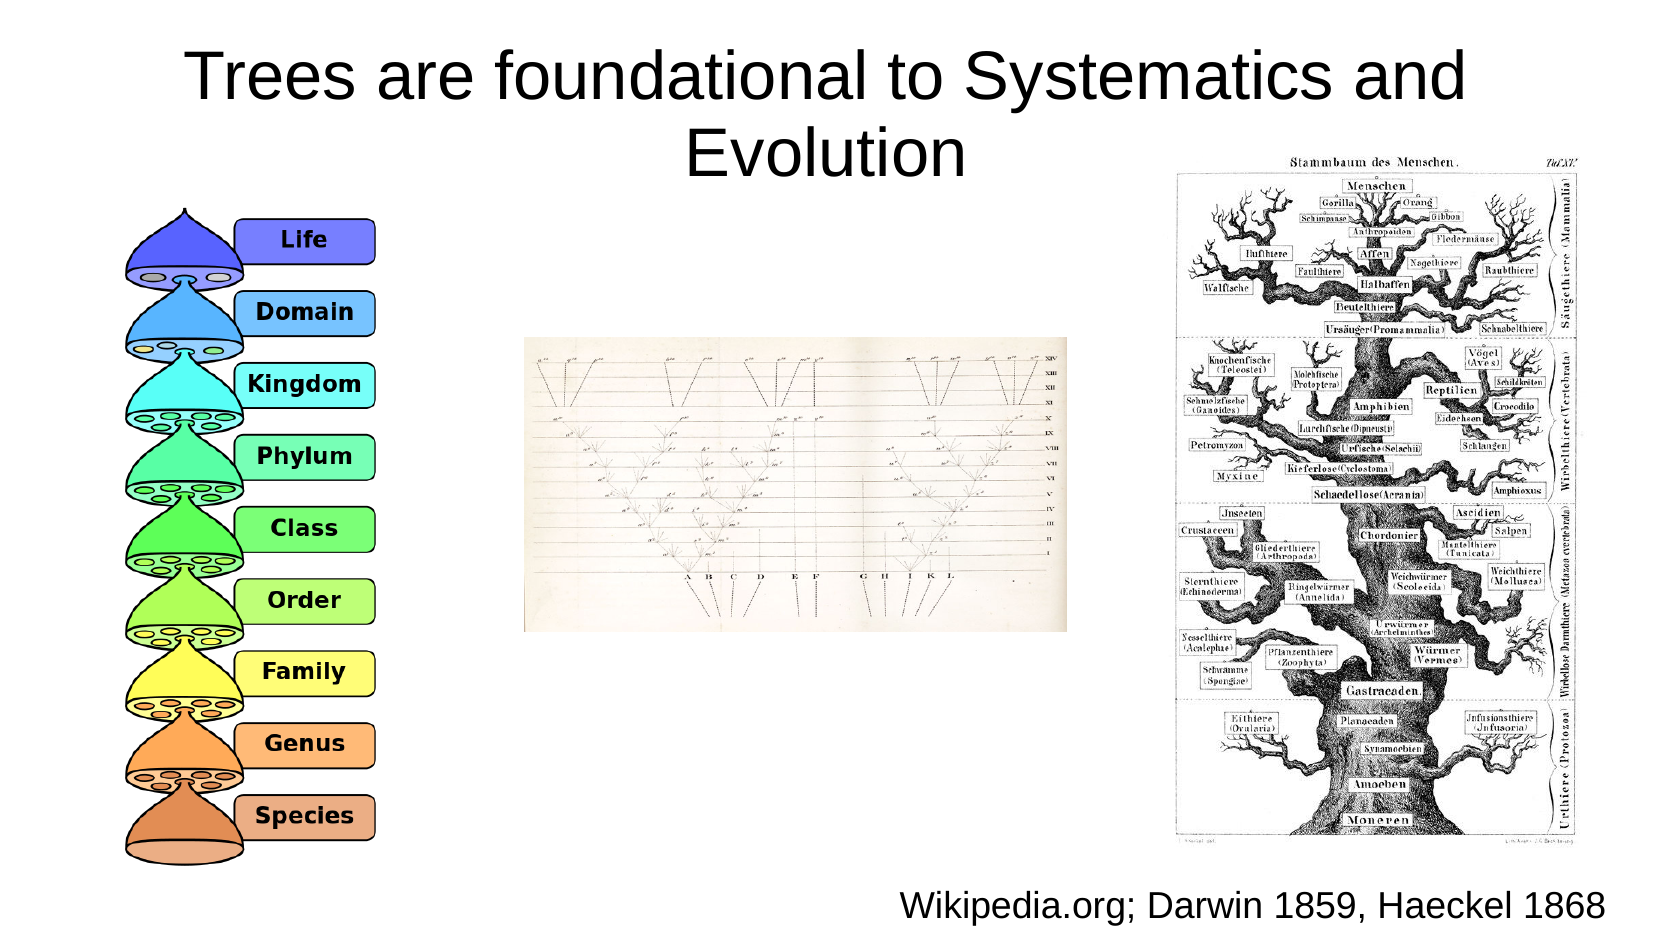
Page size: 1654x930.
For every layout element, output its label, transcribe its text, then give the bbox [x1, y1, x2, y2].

text_box Wikipedia.org; Darwin 1859, Haeckel 1868 [884, 877, 1637, 930]
title Trees are foundational to Systematics and Evolution [82, 36, 1571, 193]
picture [119, 201, 381, 870]
picture [1161, 149, 1590, 848]
picture [524, 337, 1067, 632]
